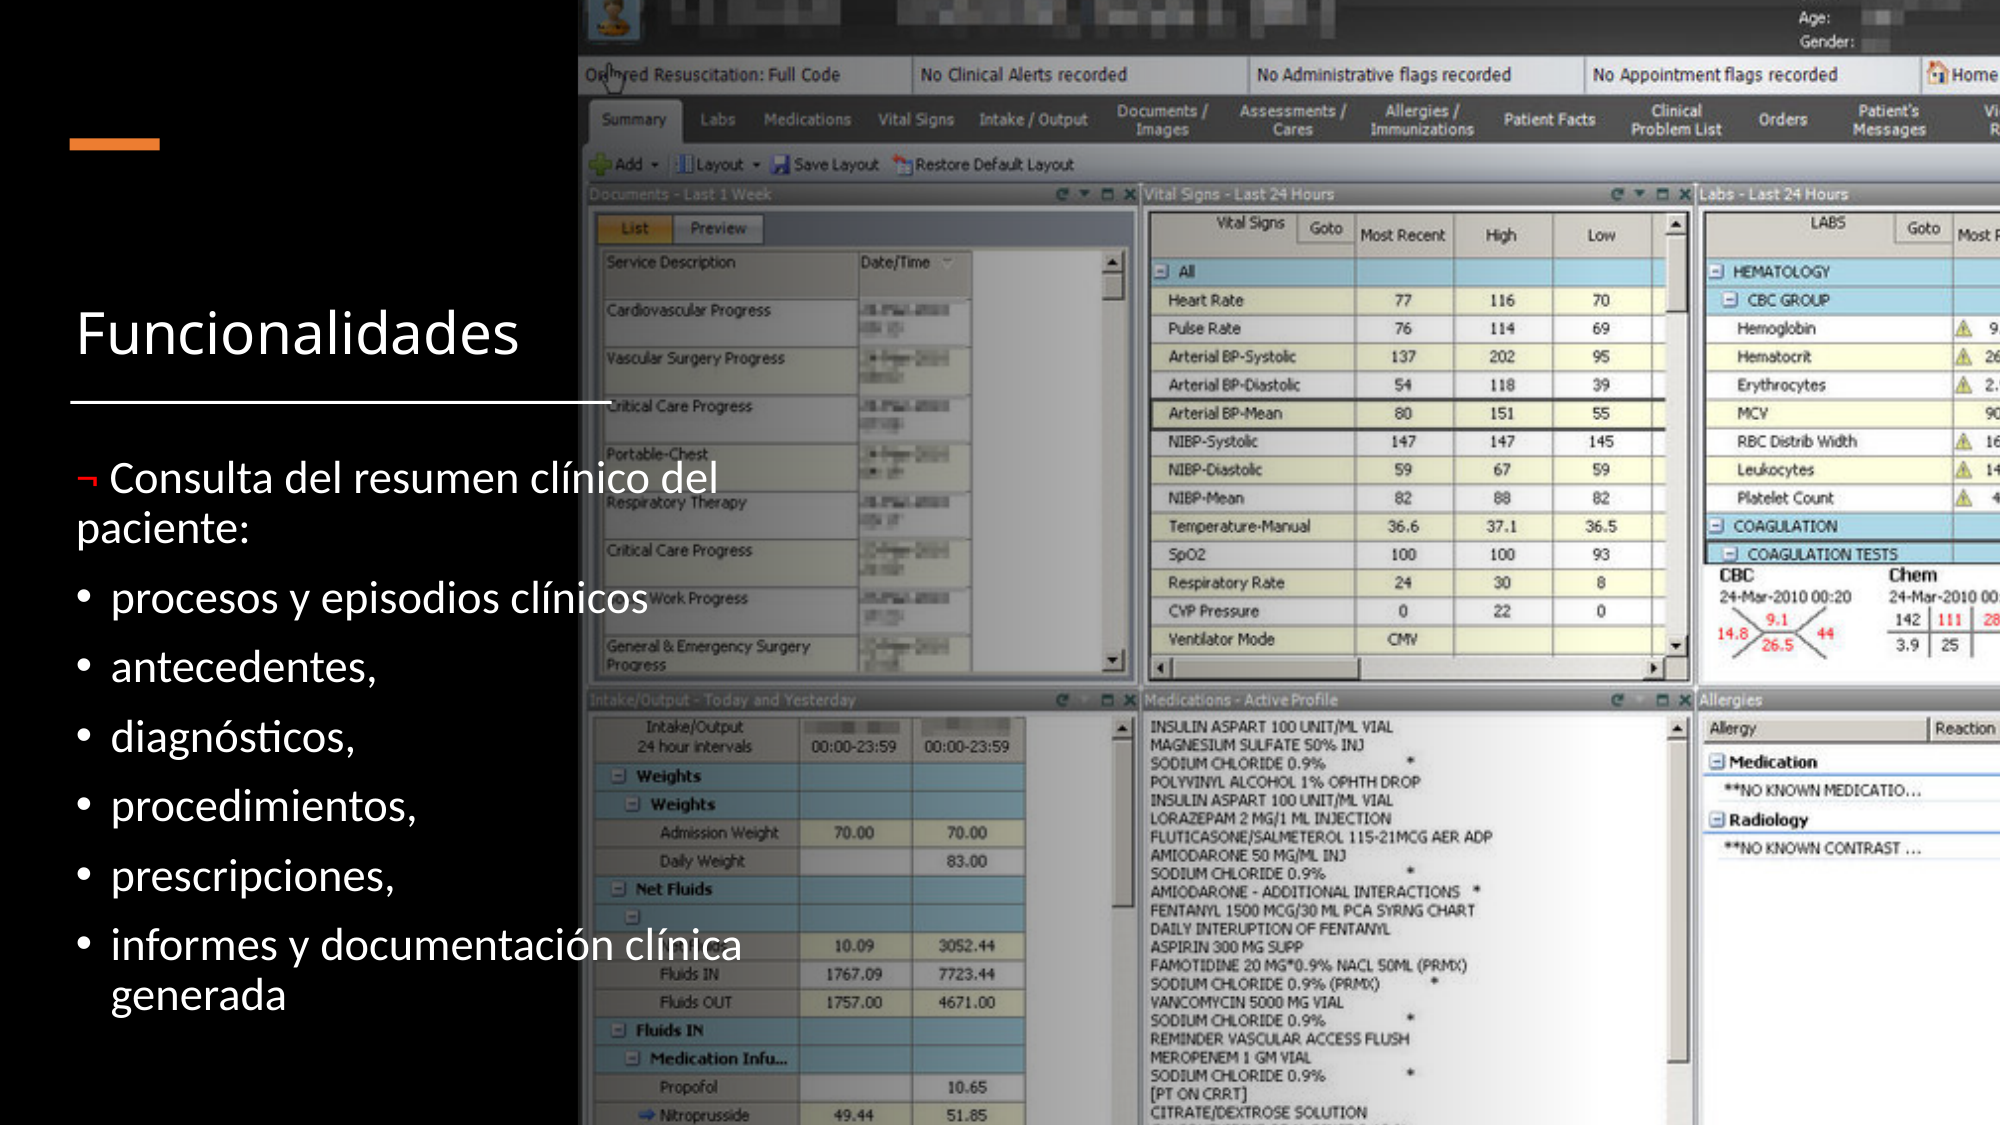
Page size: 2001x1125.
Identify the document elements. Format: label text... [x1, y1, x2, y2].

title Funcionalidades [60, 190, 625, 375]
list ¬ Consulta del resumen clínico del paciente: procesos y episodios clínicos antecedentes, diagnósticos, procedimientos, prescripciones, informes y documentación clínica generada [60, 445, 837, 1034]
picture [1601, 0, 2000, 1125]
text_box [0, 0, 1601, 1125]
